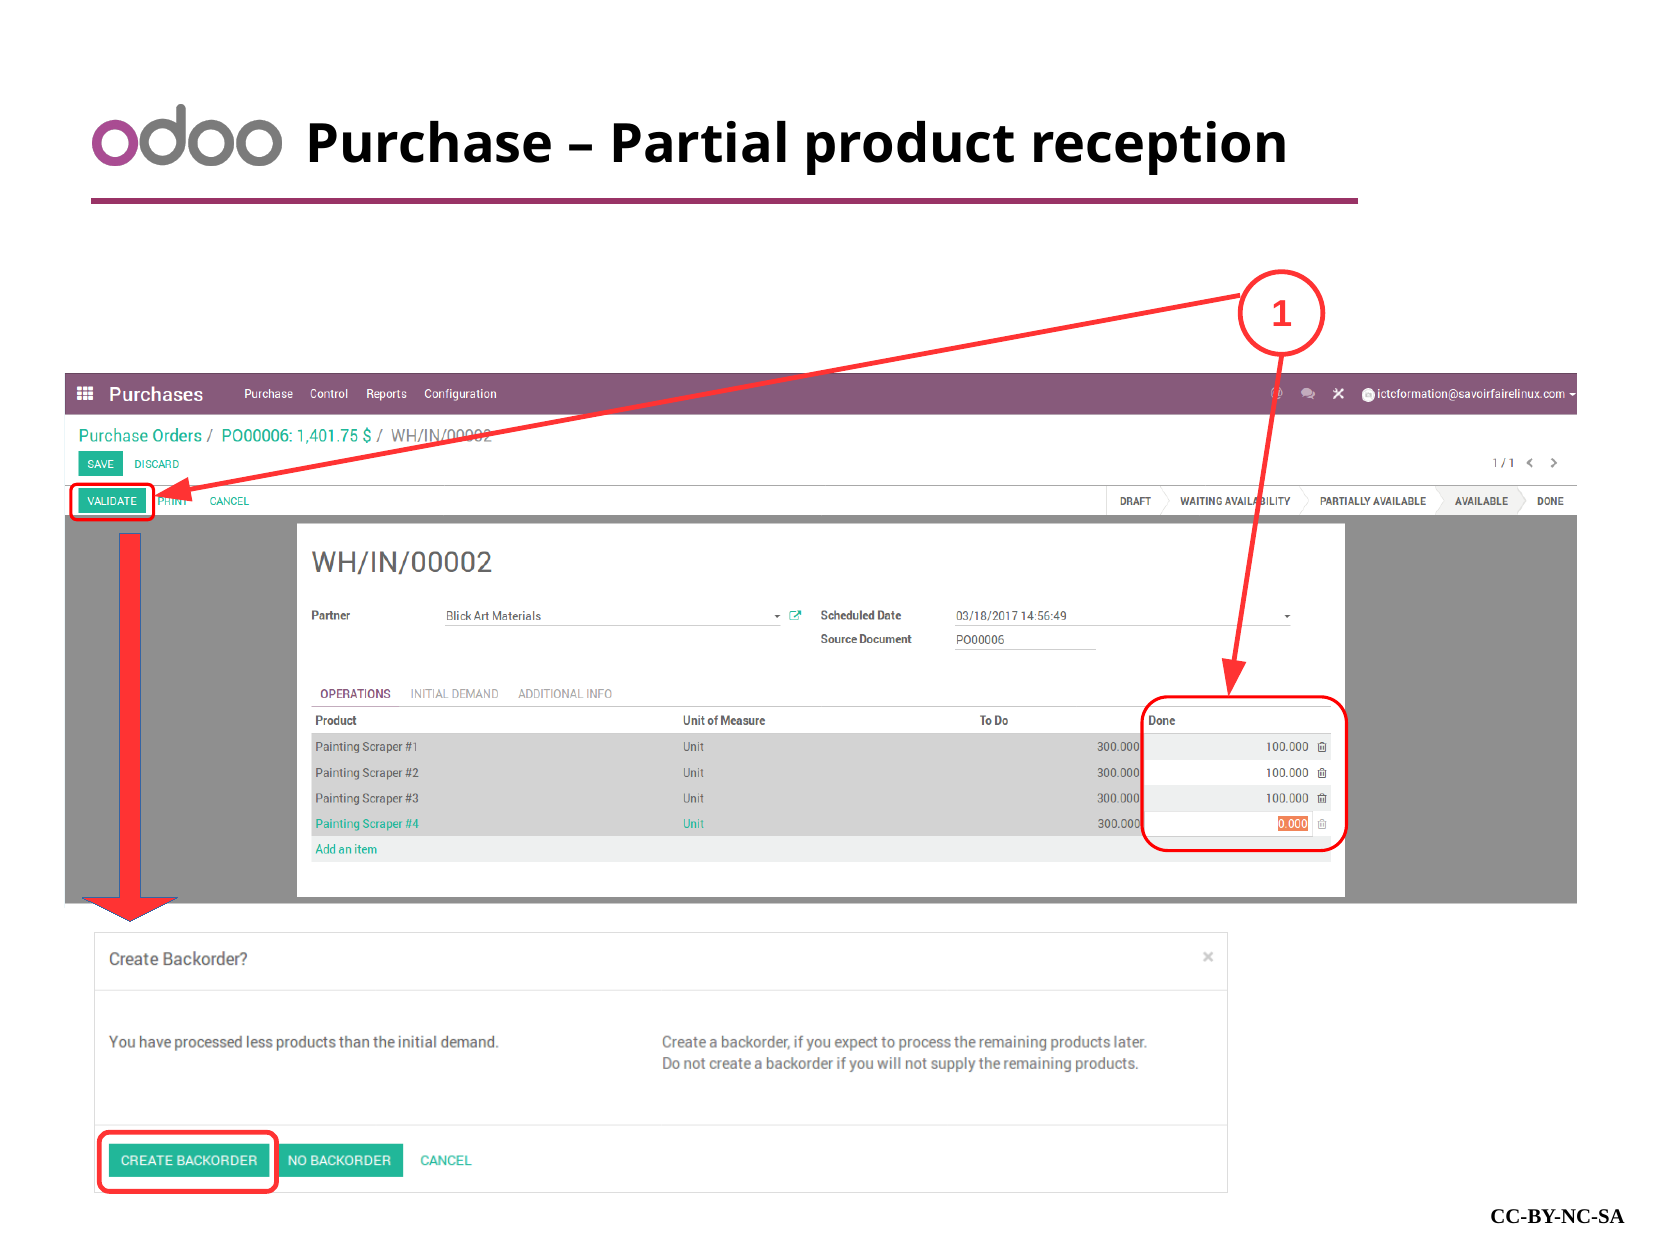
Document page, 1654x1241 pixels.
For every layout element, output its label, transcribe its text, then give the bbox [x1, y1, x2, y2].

picture [92, 104, 282, 166]
text_box [1142, 696, 1347, 851]
text_box [99, 1132, 277, 1192]
text_box 1 [1240, 271, 1323, 355]
picture [64, 373, 1577, 908]
picture [94, 932, 1228, 1193]
text_box [70, 484, 154, 520]
title Purchase – Partial product reception [305, 37, 1568, 245]
text_box [82, 533, 178, 922]
